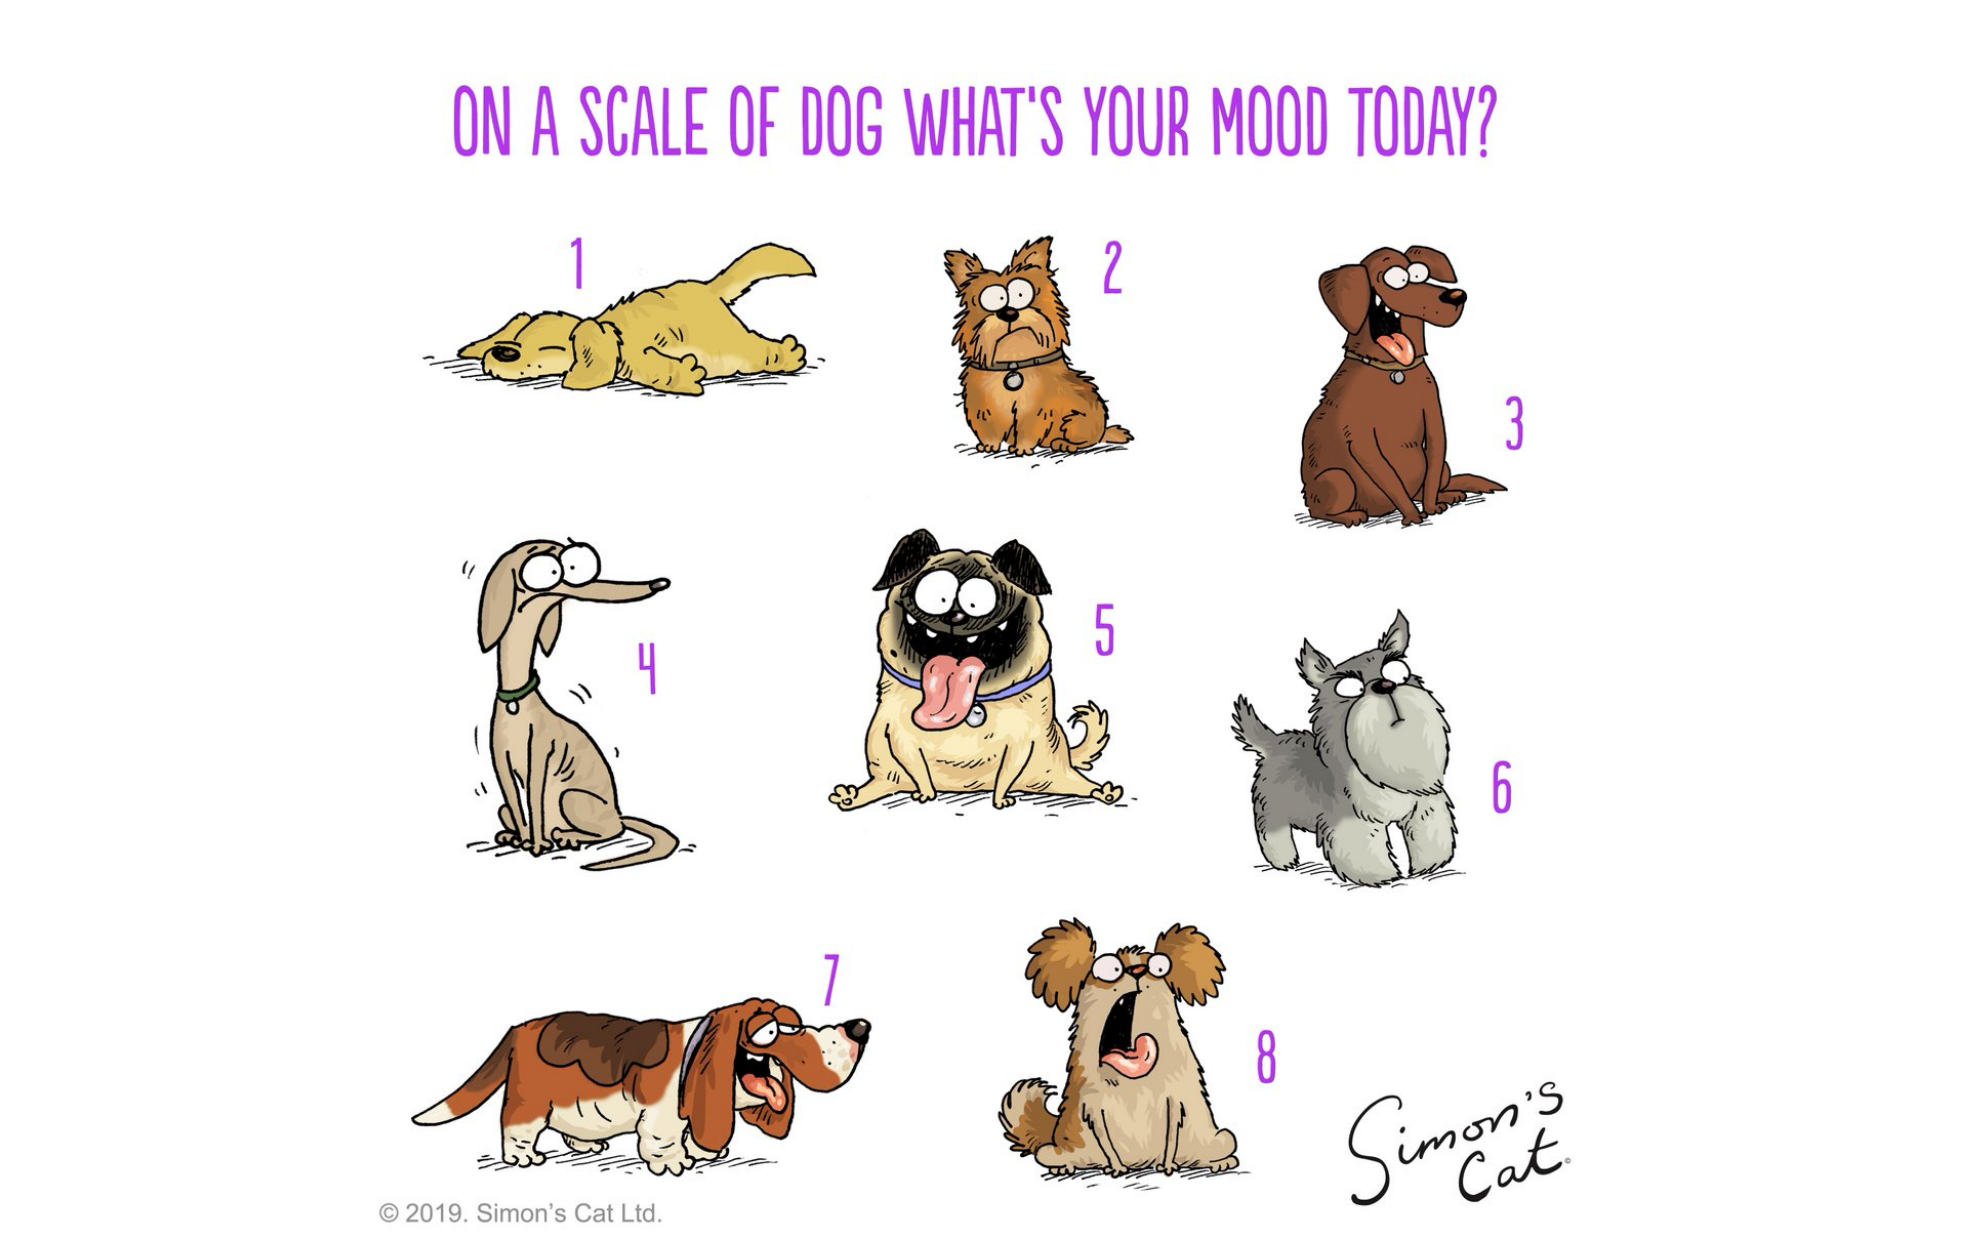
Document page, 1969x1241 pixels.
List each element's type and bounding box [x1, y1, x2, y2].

picture [361, 8, 1591, 1238]
